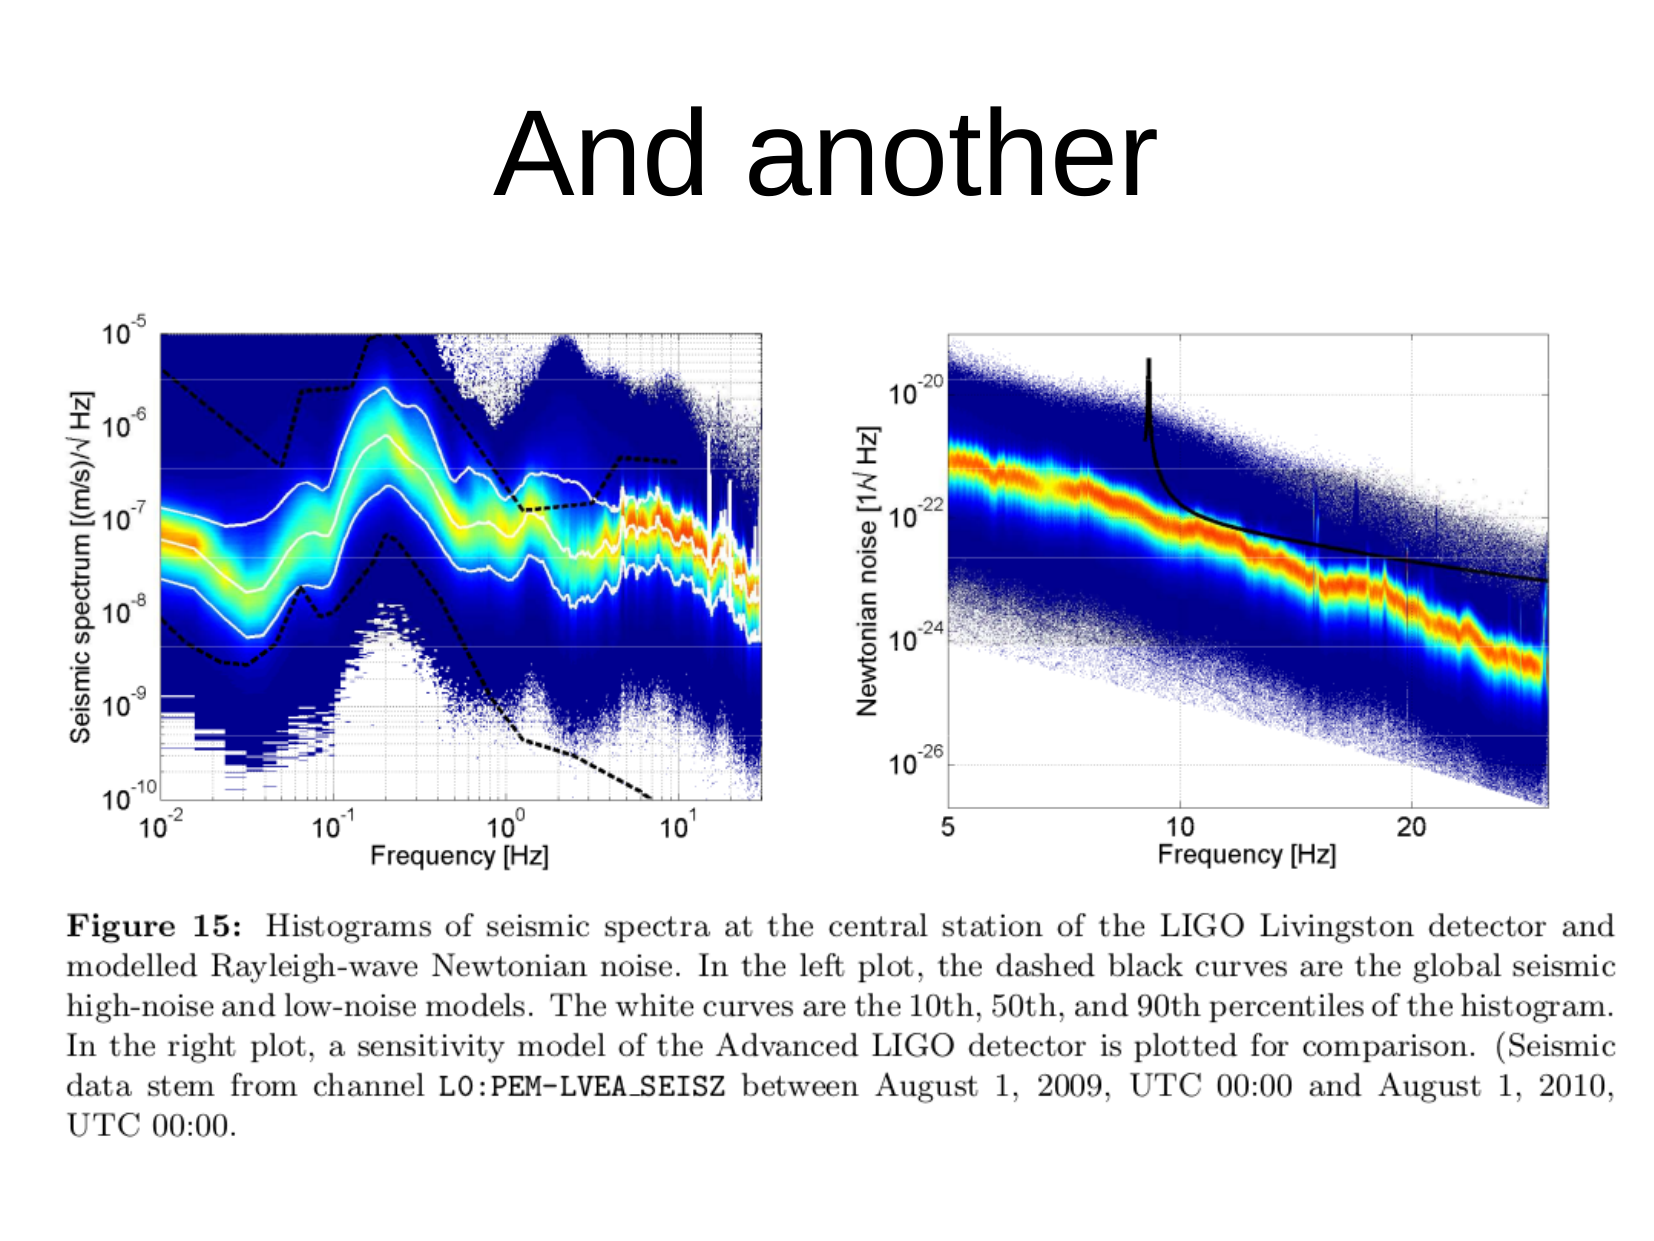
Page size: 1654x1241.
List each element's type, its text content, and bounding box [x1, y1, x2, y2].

picture [11, 284, 1654, 1179]
title And another [82, 49, 1571, 257]
